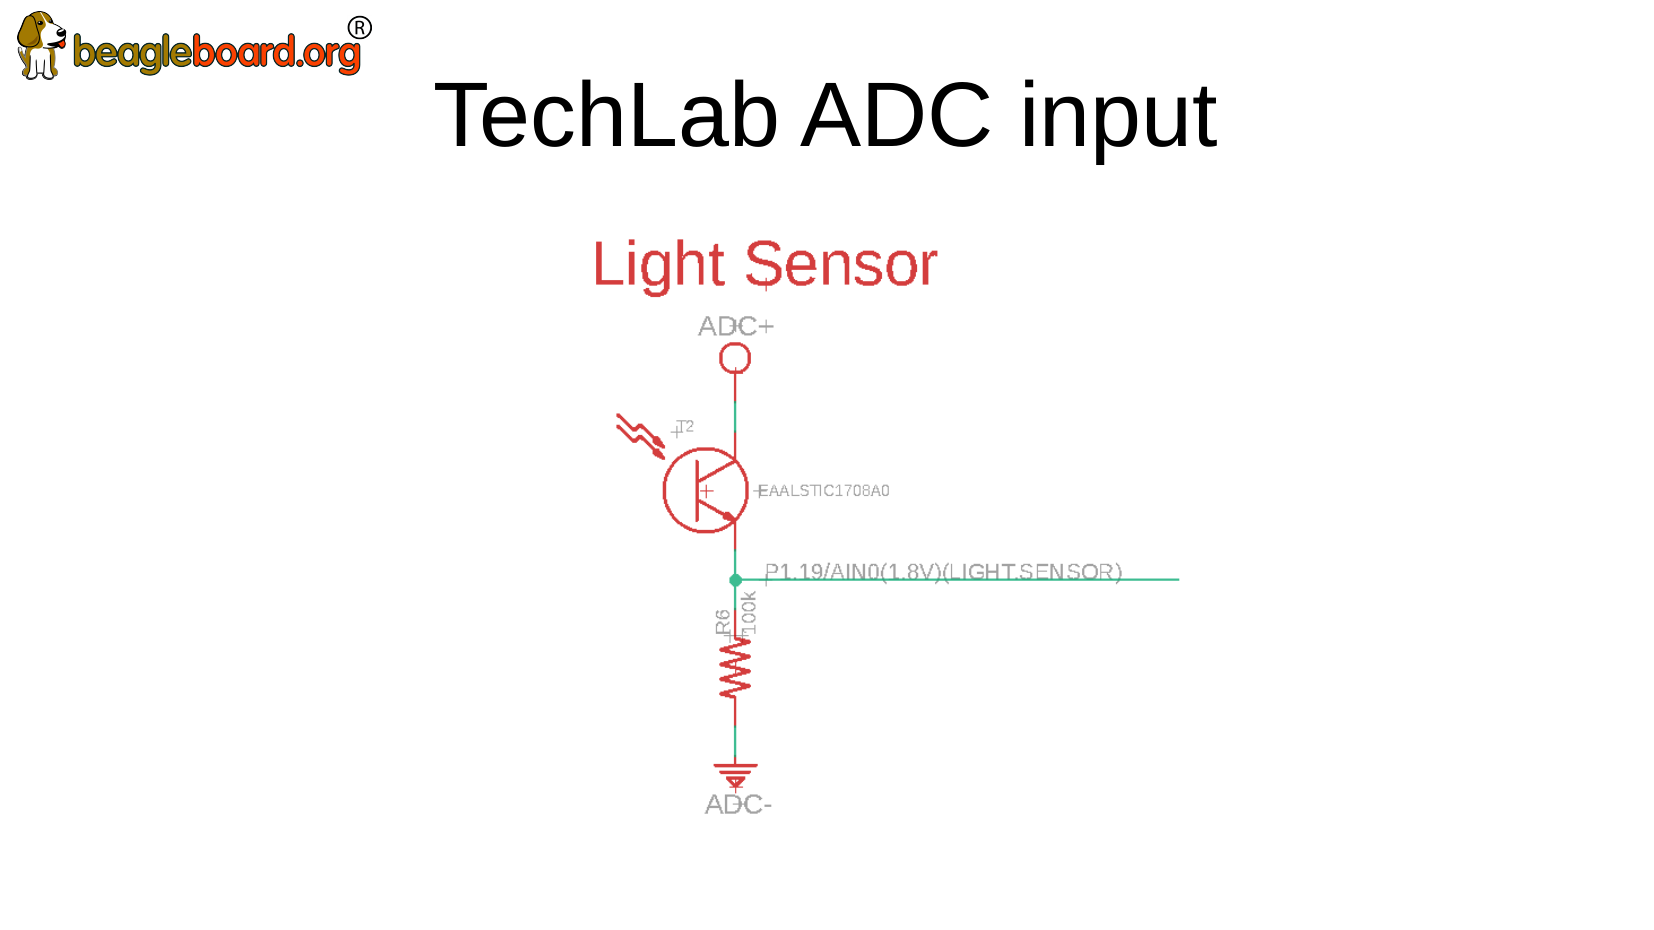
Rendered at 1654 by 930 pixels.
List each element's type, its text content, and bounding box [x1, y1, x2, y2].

title TechLab ADC input [82, 37, 1571, 193]
picture [17, 11, 372, 80]
picture [534, 200, 1215, 855]
